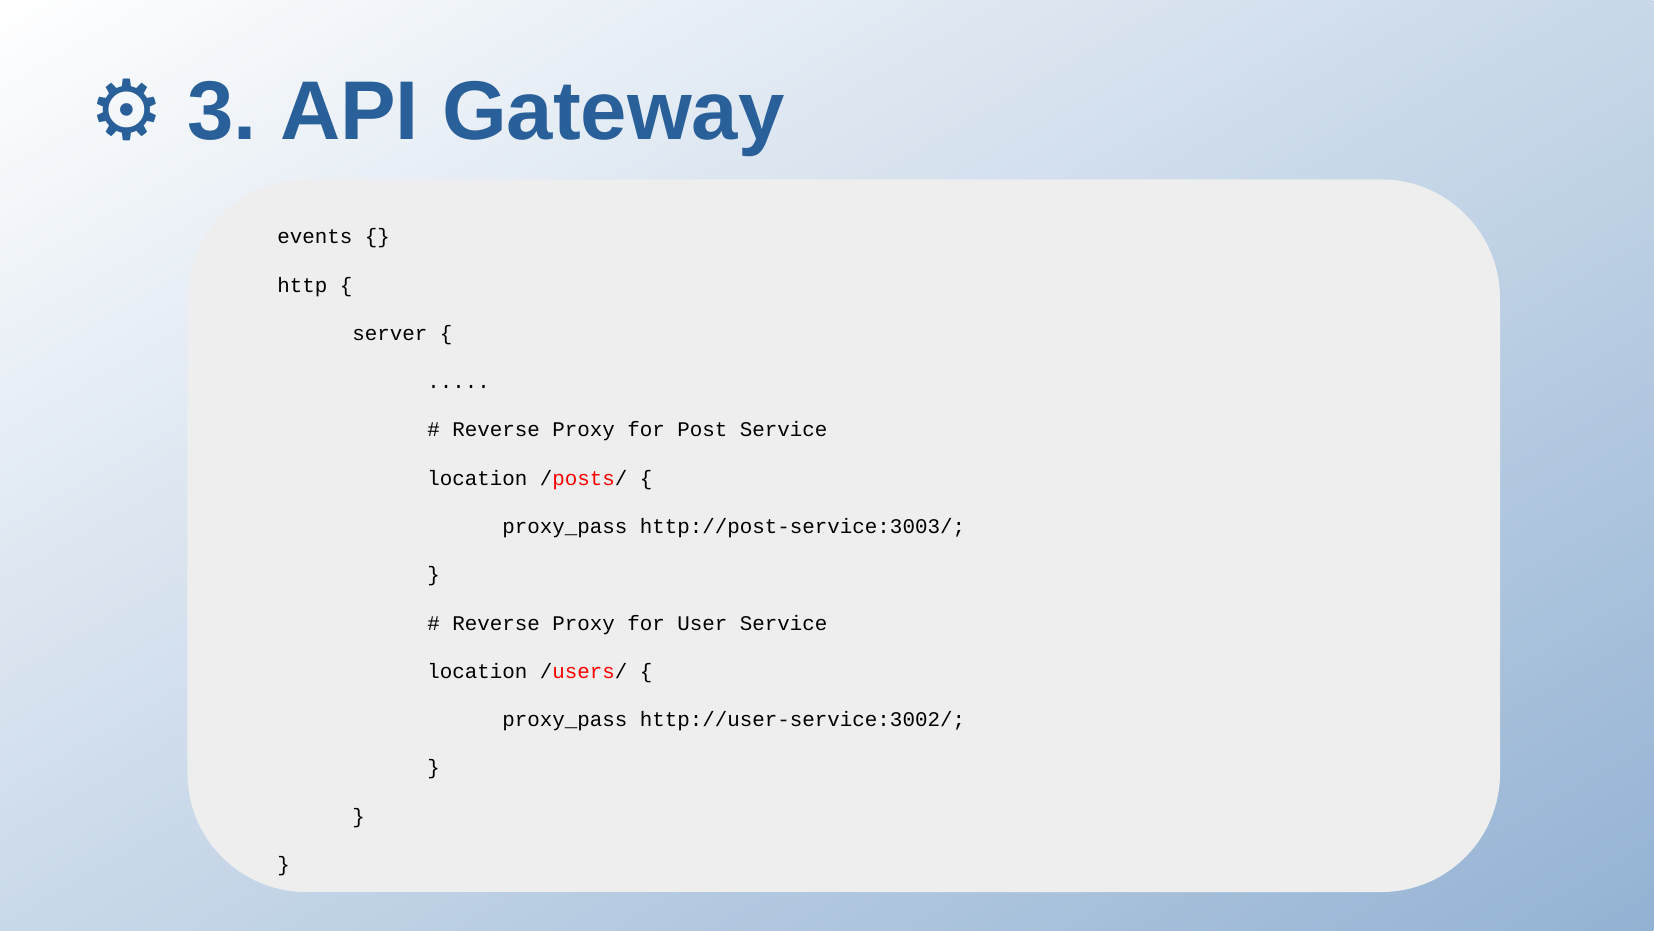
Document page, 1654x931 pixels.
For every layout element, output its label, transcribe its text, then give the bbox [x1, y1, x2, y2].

text_box [187, 179, 1501, 893]
text_box ⚙️ 3. API Gateway [75, 57, 1613, 188]
text_box events {} http { server { ..... # Reverse Proxy for Post Service location /posts/ { proxy_pass http://post-service:3003/; } # Reverse Proxy for User Service location /users/ { proxy_pass http://user-service:3002/; } } } [262, 219, 1388, 886]
